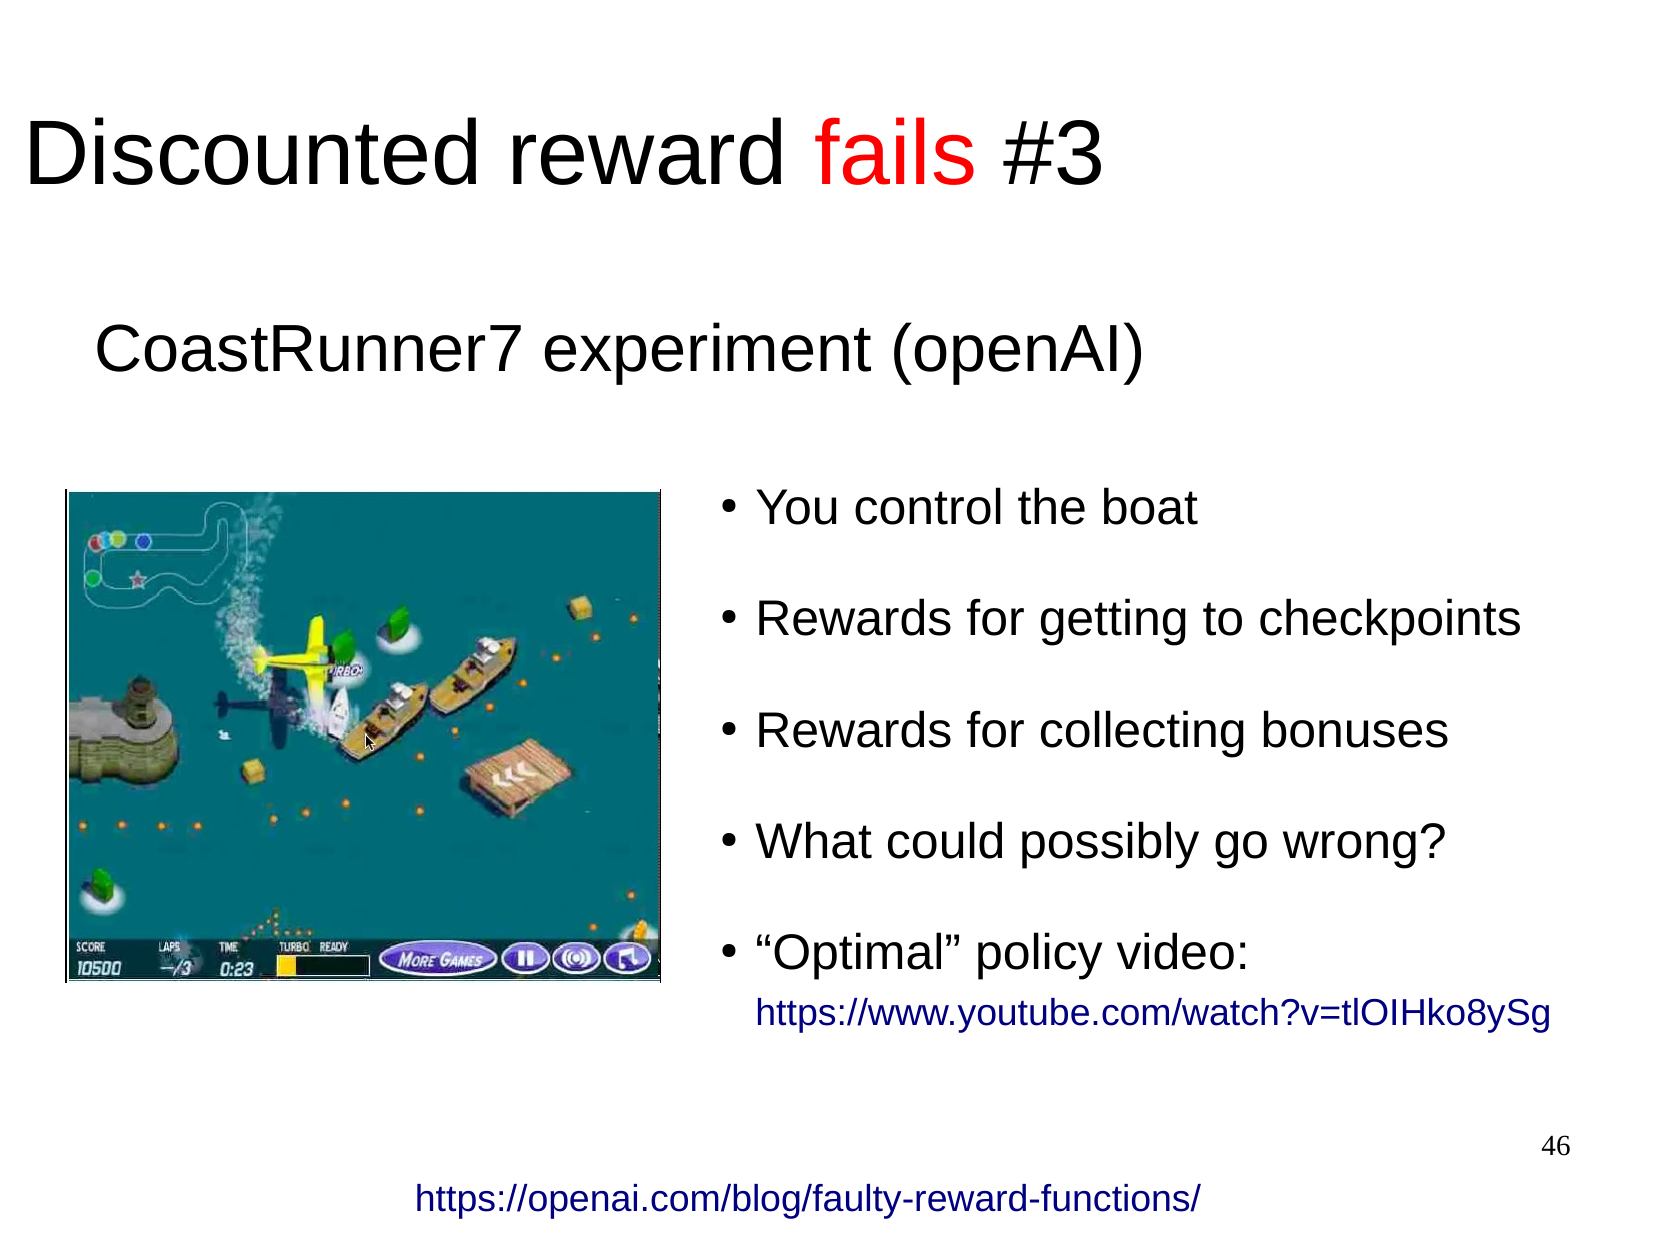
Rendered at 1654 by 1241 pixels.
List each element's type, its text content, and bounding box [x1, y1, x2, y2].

picture [65, 489, 661, 983]
title Discounted reward fails #3 [23, 49, 1512, 257]
text_box CoastRunner7 experiment (openAI) [59, 296, 1501, 400]
text_box You control the boat Rewards for getting to checkpoints Rewards for collecting bonuses What could possibly go wrong? “Optimal” policy video: https://www.youtube.com/watch?v=tlOIHko8ySg [720, 415, 1654, 1156]
text_box https://openai.com/blog/faulty-reward-functions/ [400, 1170, 1227, 1227]
